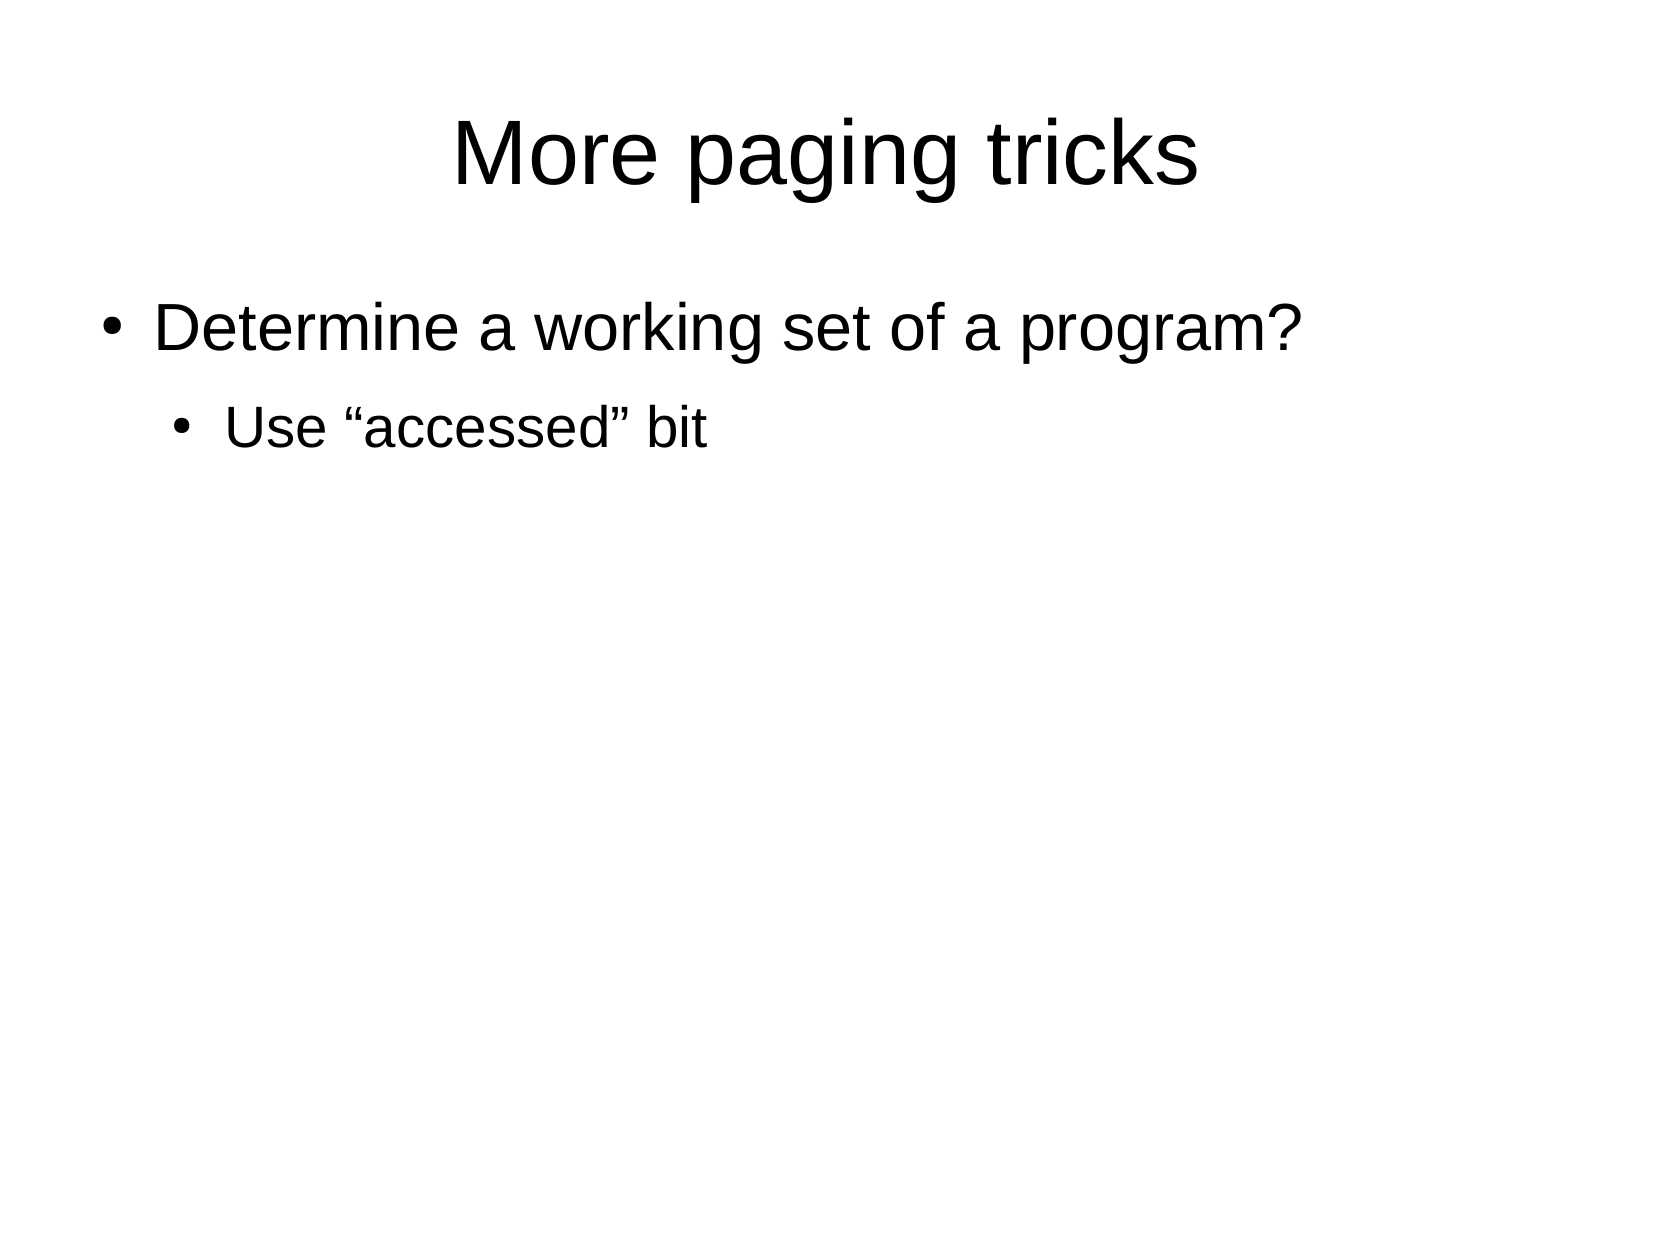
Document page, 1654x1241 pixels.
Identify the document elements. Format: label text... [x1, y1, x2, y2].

list Determine a working set of a program? Use “accessed” bit [82, 290, 1571, 1010]
title More paging tricks [82, 49, 1571, 257]
